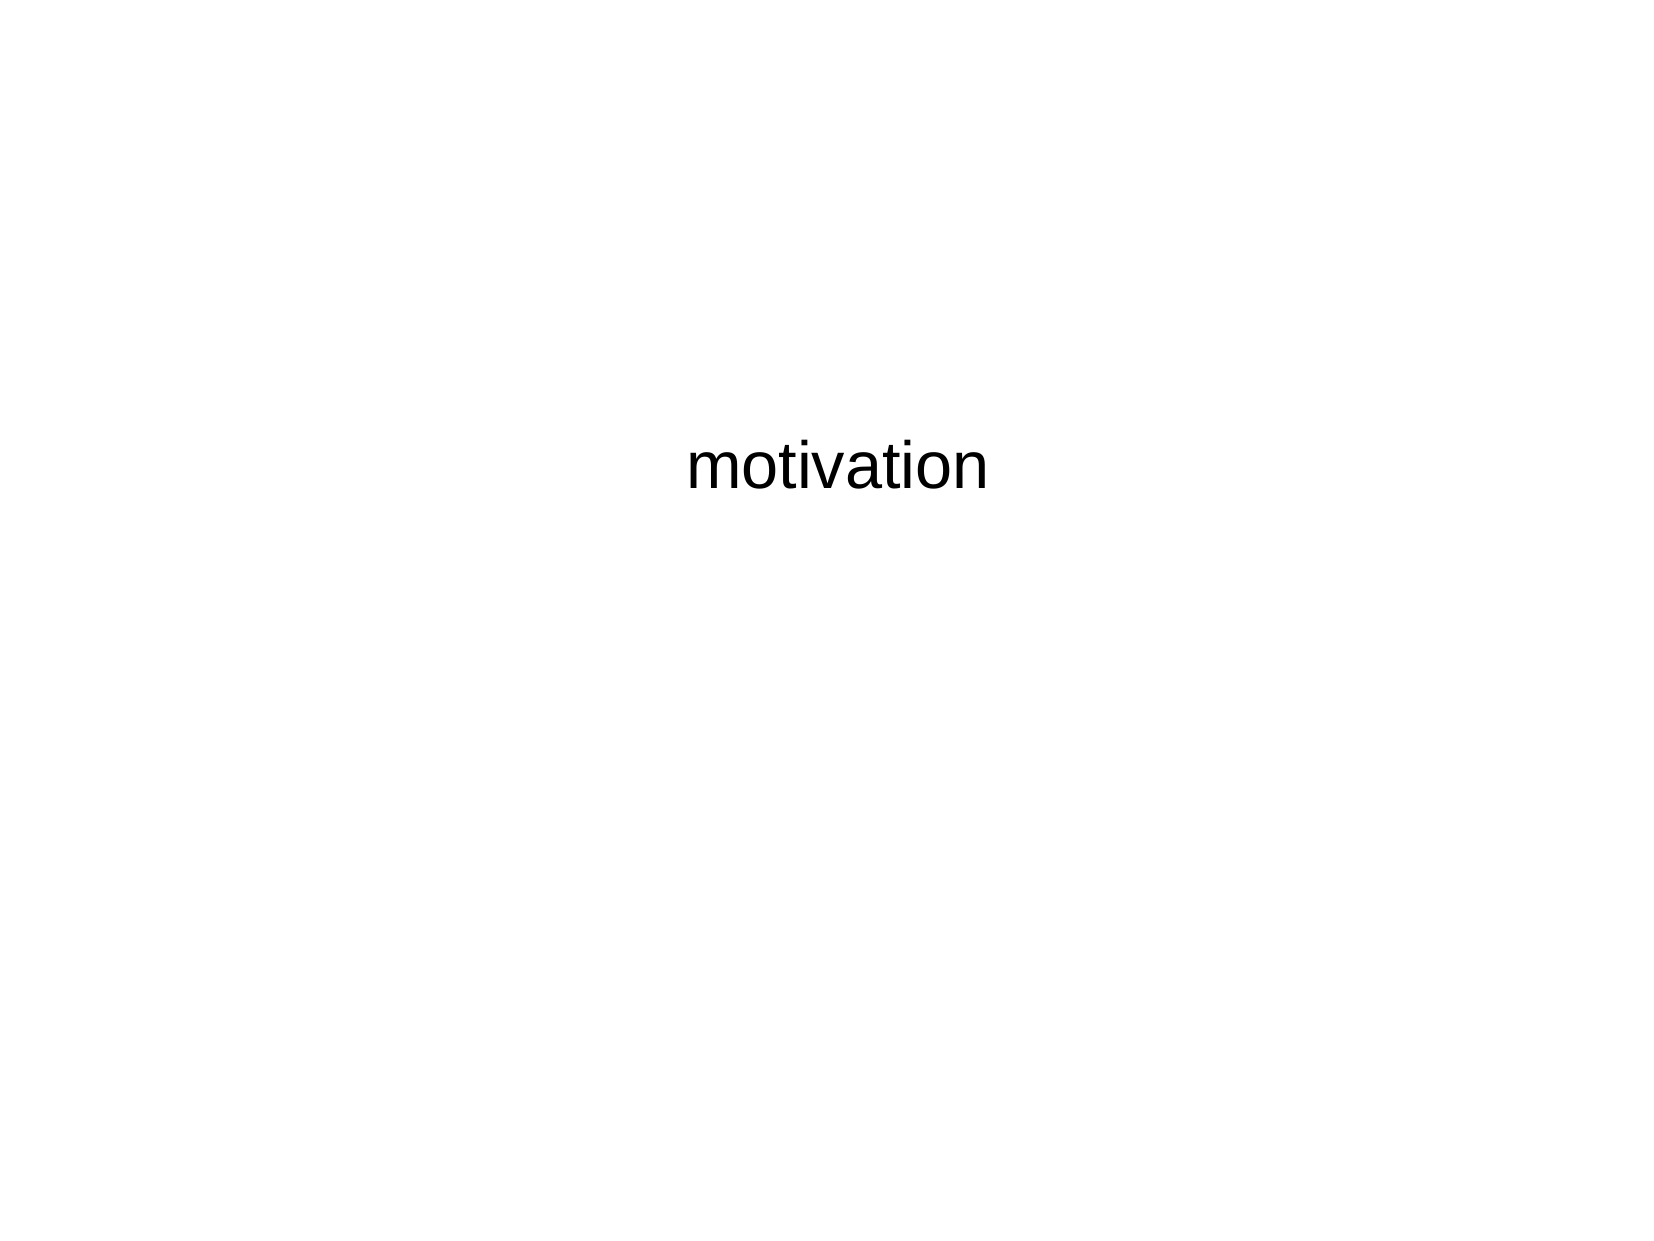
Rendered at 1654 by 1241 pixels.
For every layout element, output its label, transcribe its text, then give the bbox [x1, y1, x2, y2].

subtitle motivation [22, 19, 1654, 1166]
